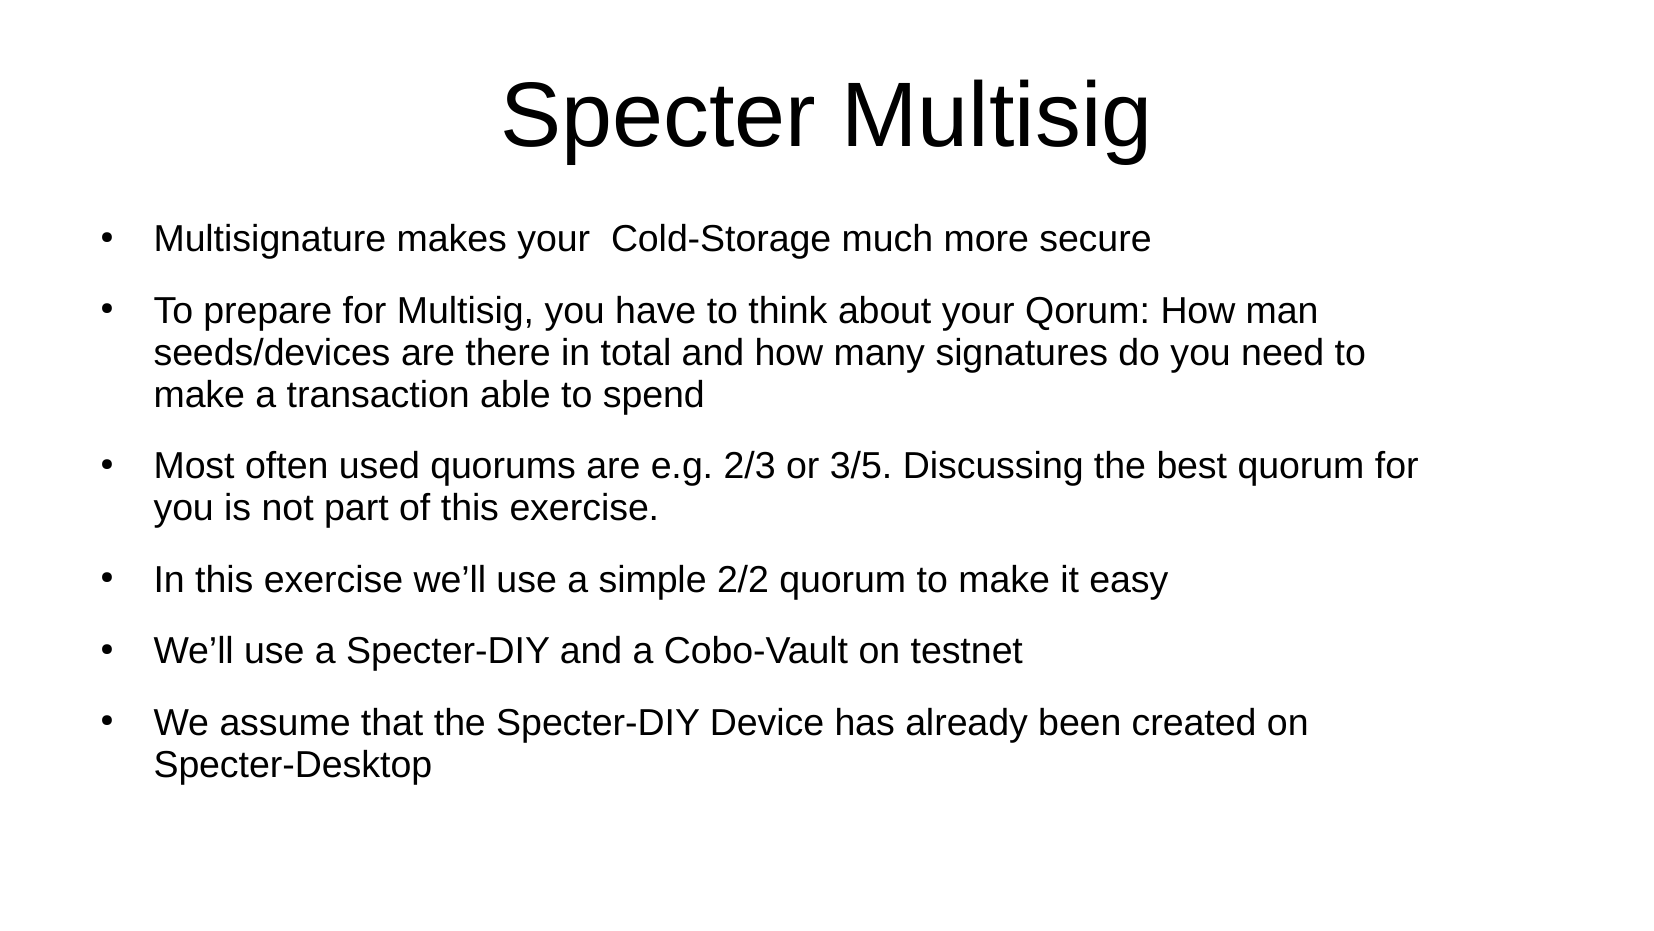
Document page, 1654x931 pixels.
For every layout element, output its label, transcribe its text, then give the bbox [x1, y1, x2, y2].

list Multisignature makes your Cold-Storage much more secure To prepare for Multisig, you have to think about your Qorum: How man seeds/devices are there in total and how many signatures do you need to make a transaction able to spend Most often used quorums are e.g. 2/3 or 3/5. Discussing the best quorum for you is not part of this exercise. In this exercise we’ll use a simple 2/2 quorum to make it easy We’ll use a Specter-DIY and a Cobo-Vault on testnet We assume that the Specter-DIY Device has already been created on Specter-Desktop [82, 217, 1441, 841]
title Specter Multisig [82, 37, 1571, 193]
